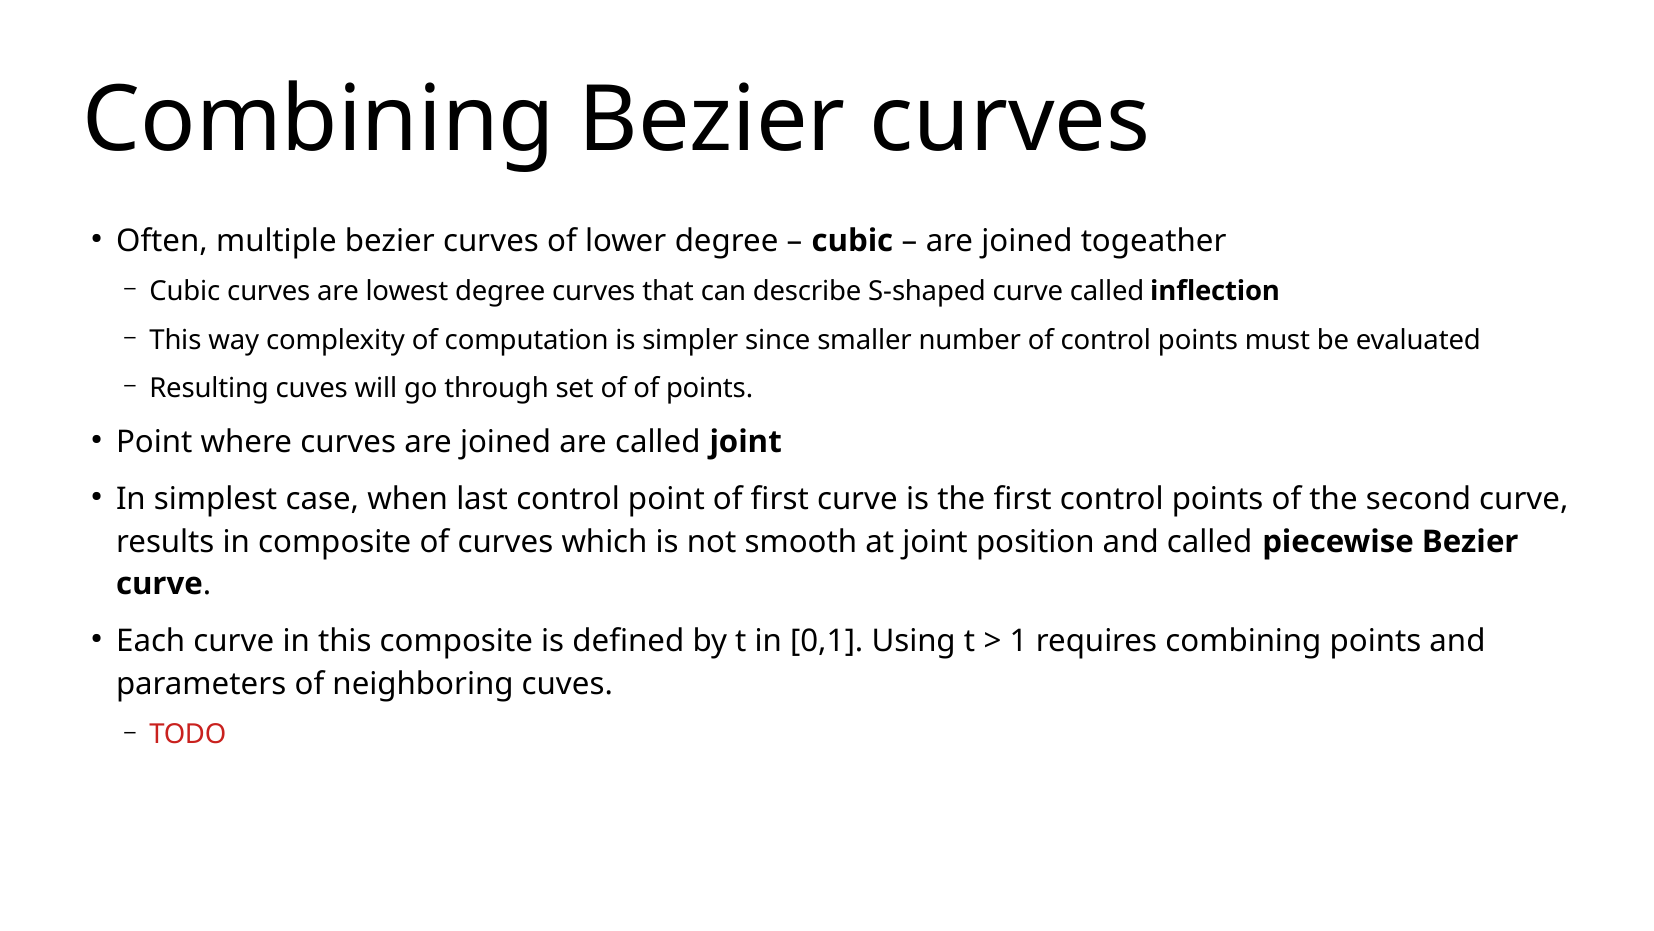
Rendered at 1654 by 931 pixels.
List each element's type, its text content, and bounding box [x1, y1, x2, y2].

title Combining Bezier curves [82, 37, 1571, 193]
list Often, multiple bezier curves of lower degree – cubic – are joined togeather Cubic curves are lowest degree curves that can describe S-shaped curve called inflection This way complexity of computation is simpler since smaller number of control points must be evaluated Resulting cuves will go through set of of points. Point where curves are joined are called joint In simplest case, when last control point of first curve is the first control points of the second curve, results in composite of curves which is not smooth at joint position and called piecewise Bezier curve. Each curve in this composite is defined by t in [0,1]. Using t > 1 requires combining points and parameters of neighboring cuves. TODO [82, 217, 1571, 758]
